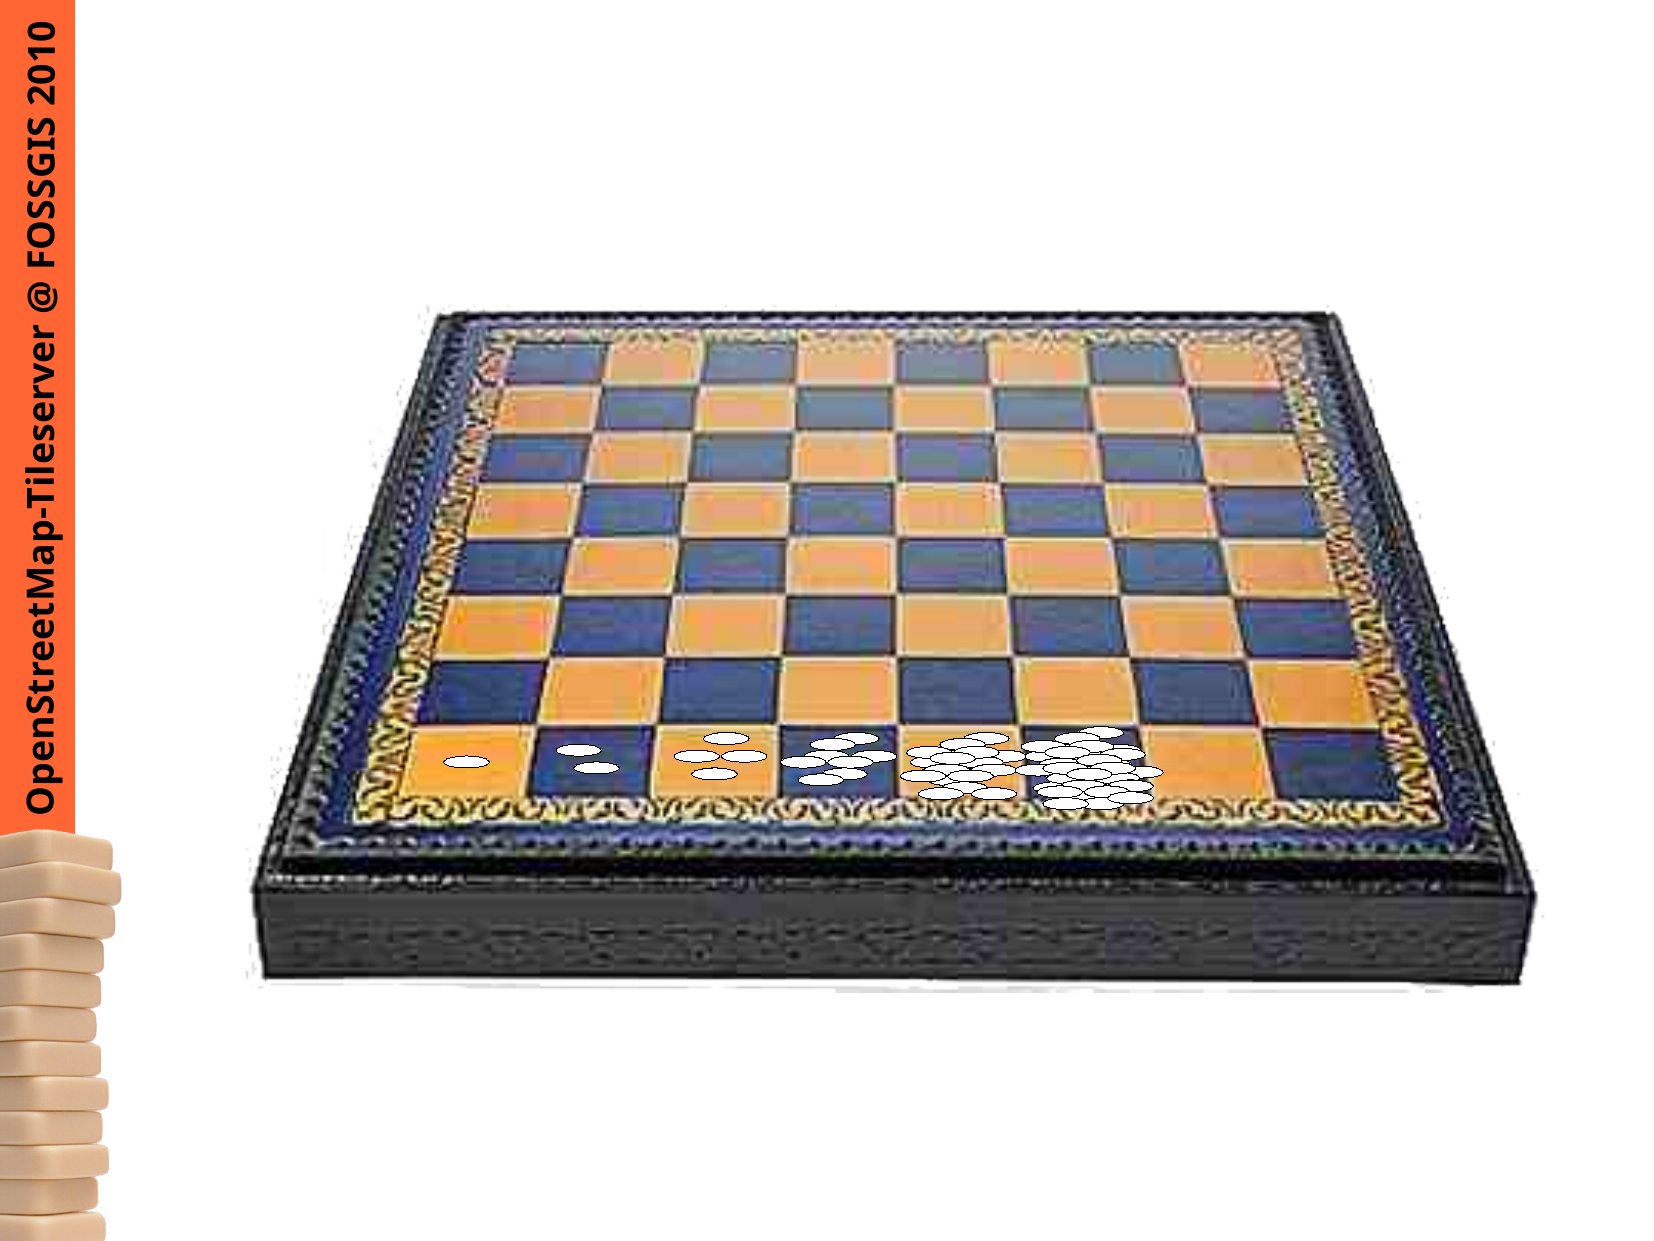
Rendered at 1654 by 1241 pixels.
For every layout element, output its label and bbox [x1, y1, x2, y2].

text_box [443, 755, 490, 768]
picture [0, 816, 133, 1241]
text_box [900, 726, 1164, 810]
text_box [674, 750, 720, 763]
picture [222, 232, 1573, 993]
text_box [691, 767, 738, 780]
text_box [780, 732, 897, 786]
text_box [556, 744, 602, 757]
text_box [703, 732, 750, 745]
text_box [573, 761, 620, 774]
text_box [721, 750, 767, 763]
